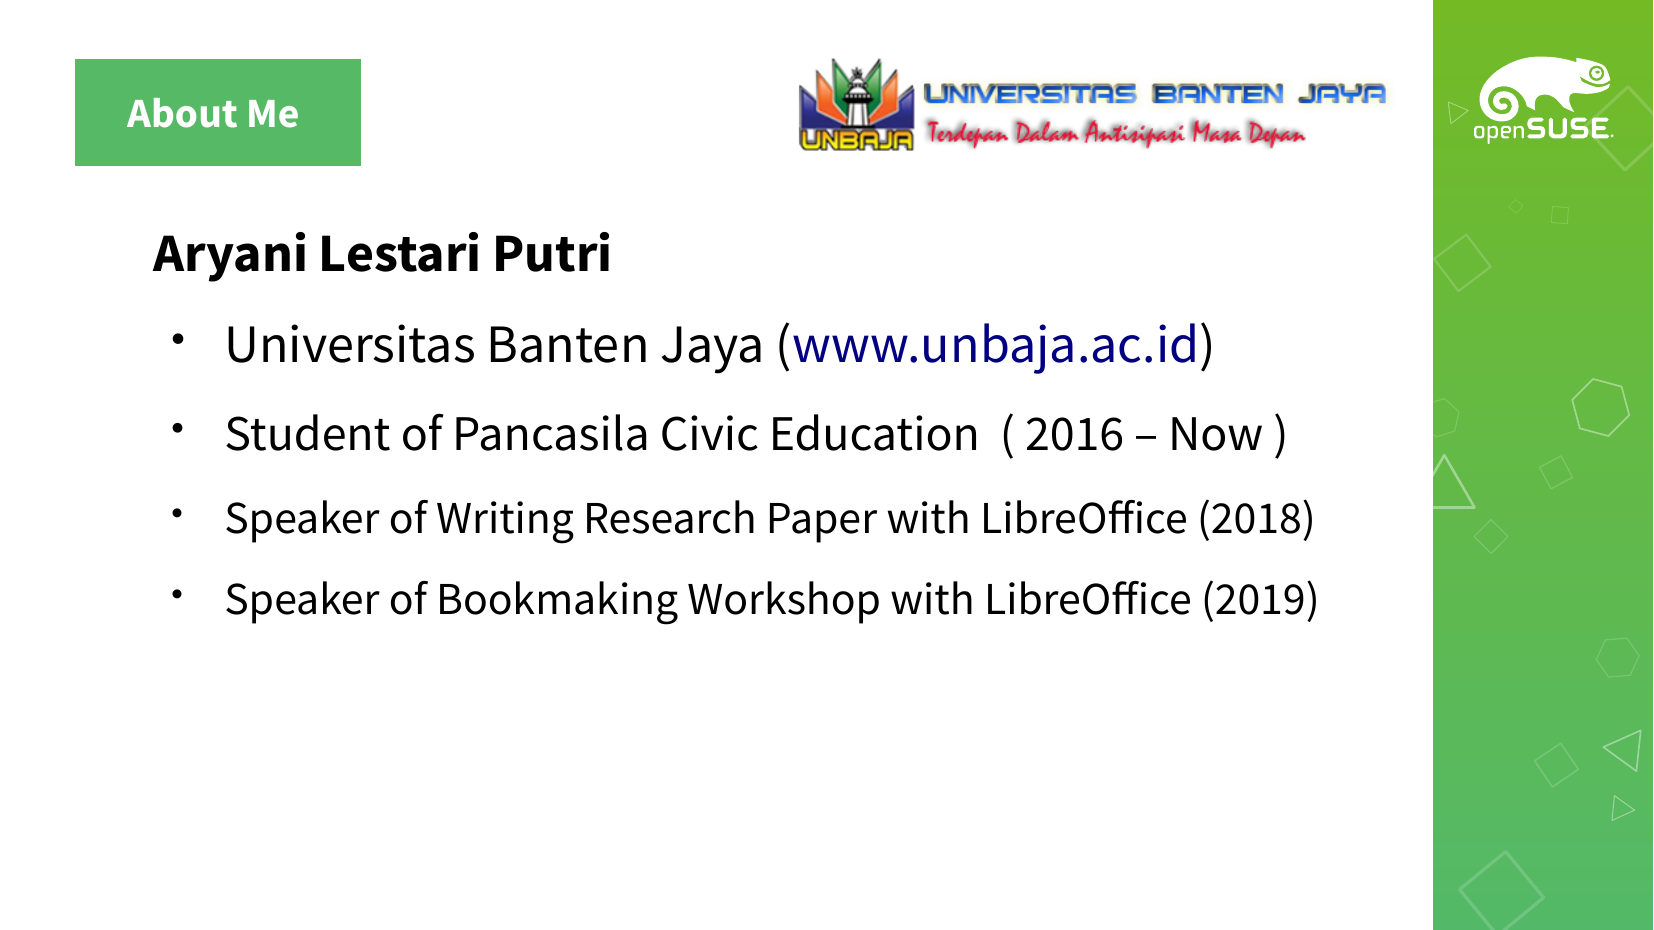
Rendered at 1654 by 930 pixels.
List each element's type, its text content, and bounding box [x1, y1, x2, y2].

text_box About Me [75, 59, 361, 166]
picture [778, 28, 1411, 188]
list Aryani Lestari Putri Universitas Banten Jaya (www.unbaja.ac.id) Student of Pancasila Civic Education ( 2016 – Now ) Speaker of Writing Research Paper with LibreOffice (2018) Speaker of Bookmaking Workshop with LibreOffice (2019) [82, 217, 1336, 757]
